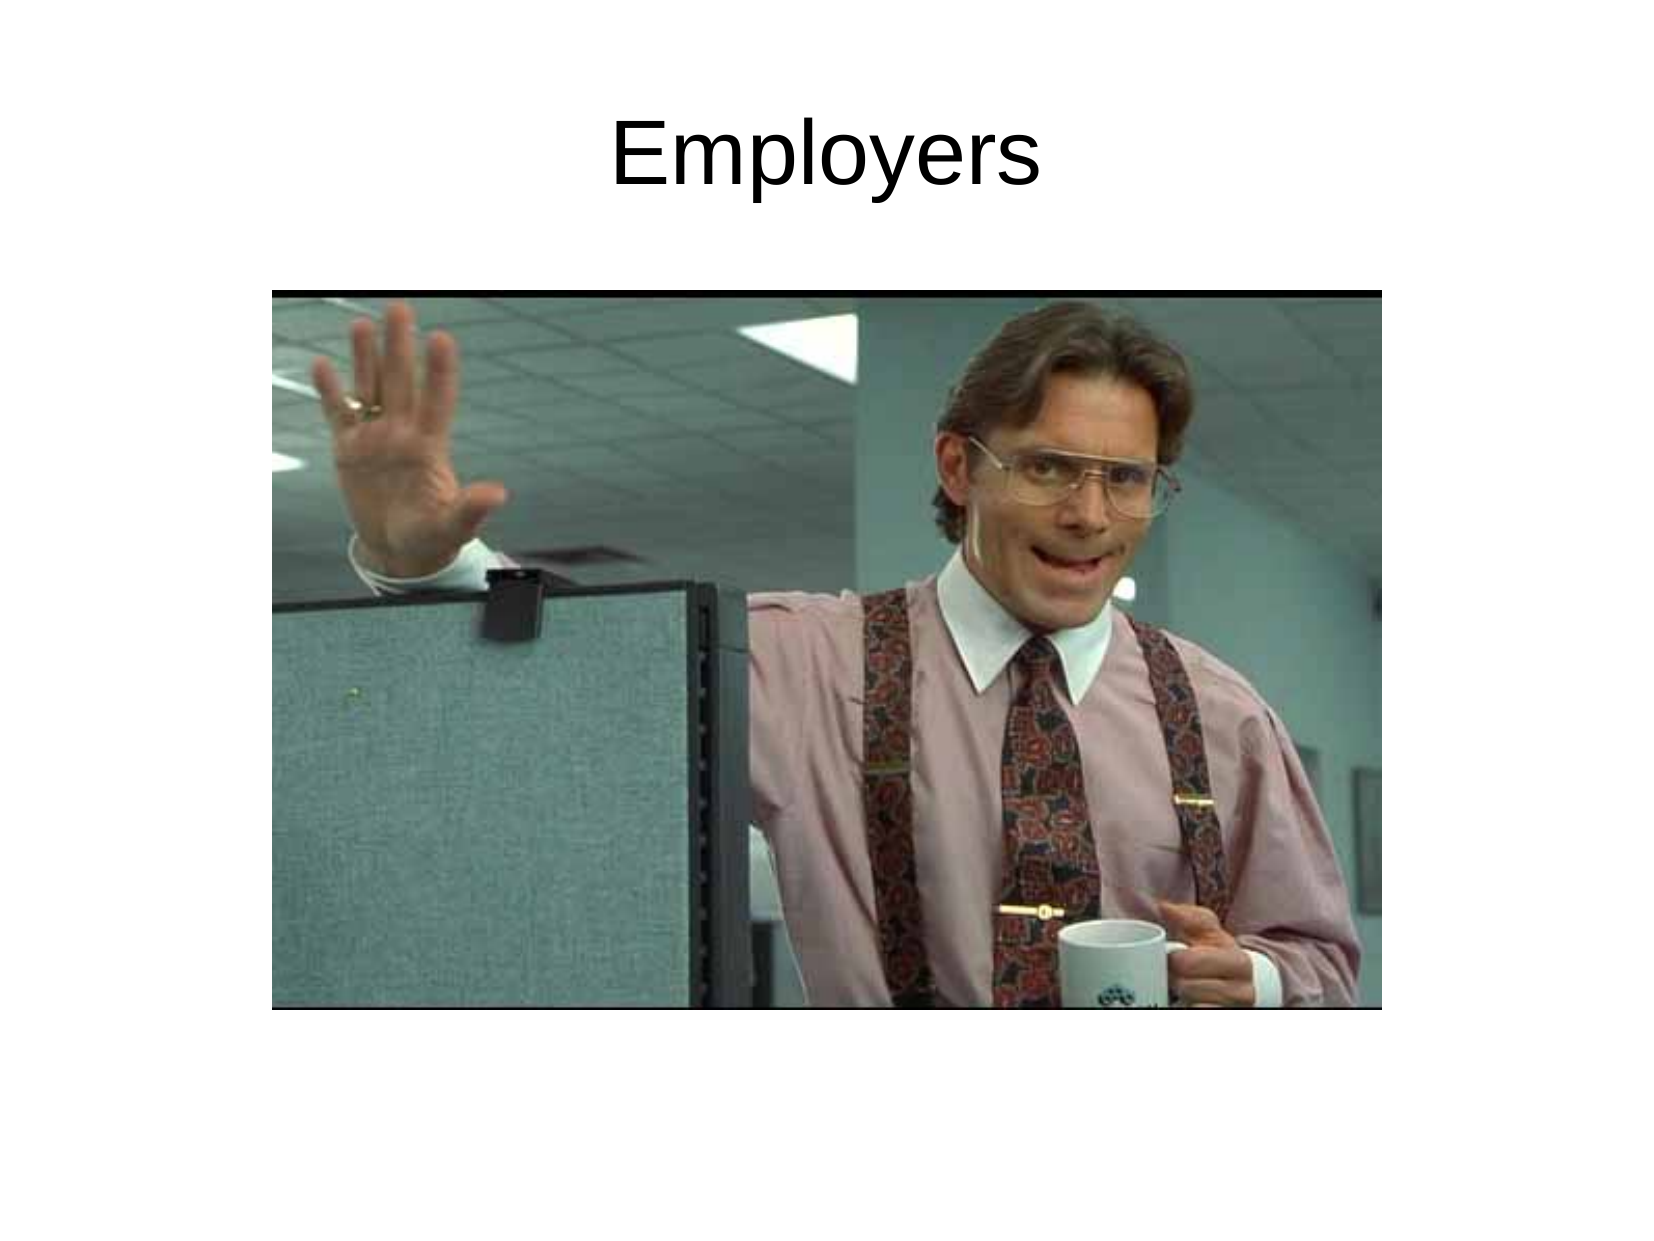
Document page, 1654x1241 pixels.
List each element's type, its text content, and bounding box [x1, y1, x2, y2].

title Employers [82, 49, 1571, 257]
picture [272, 290, 1382, 1010]
